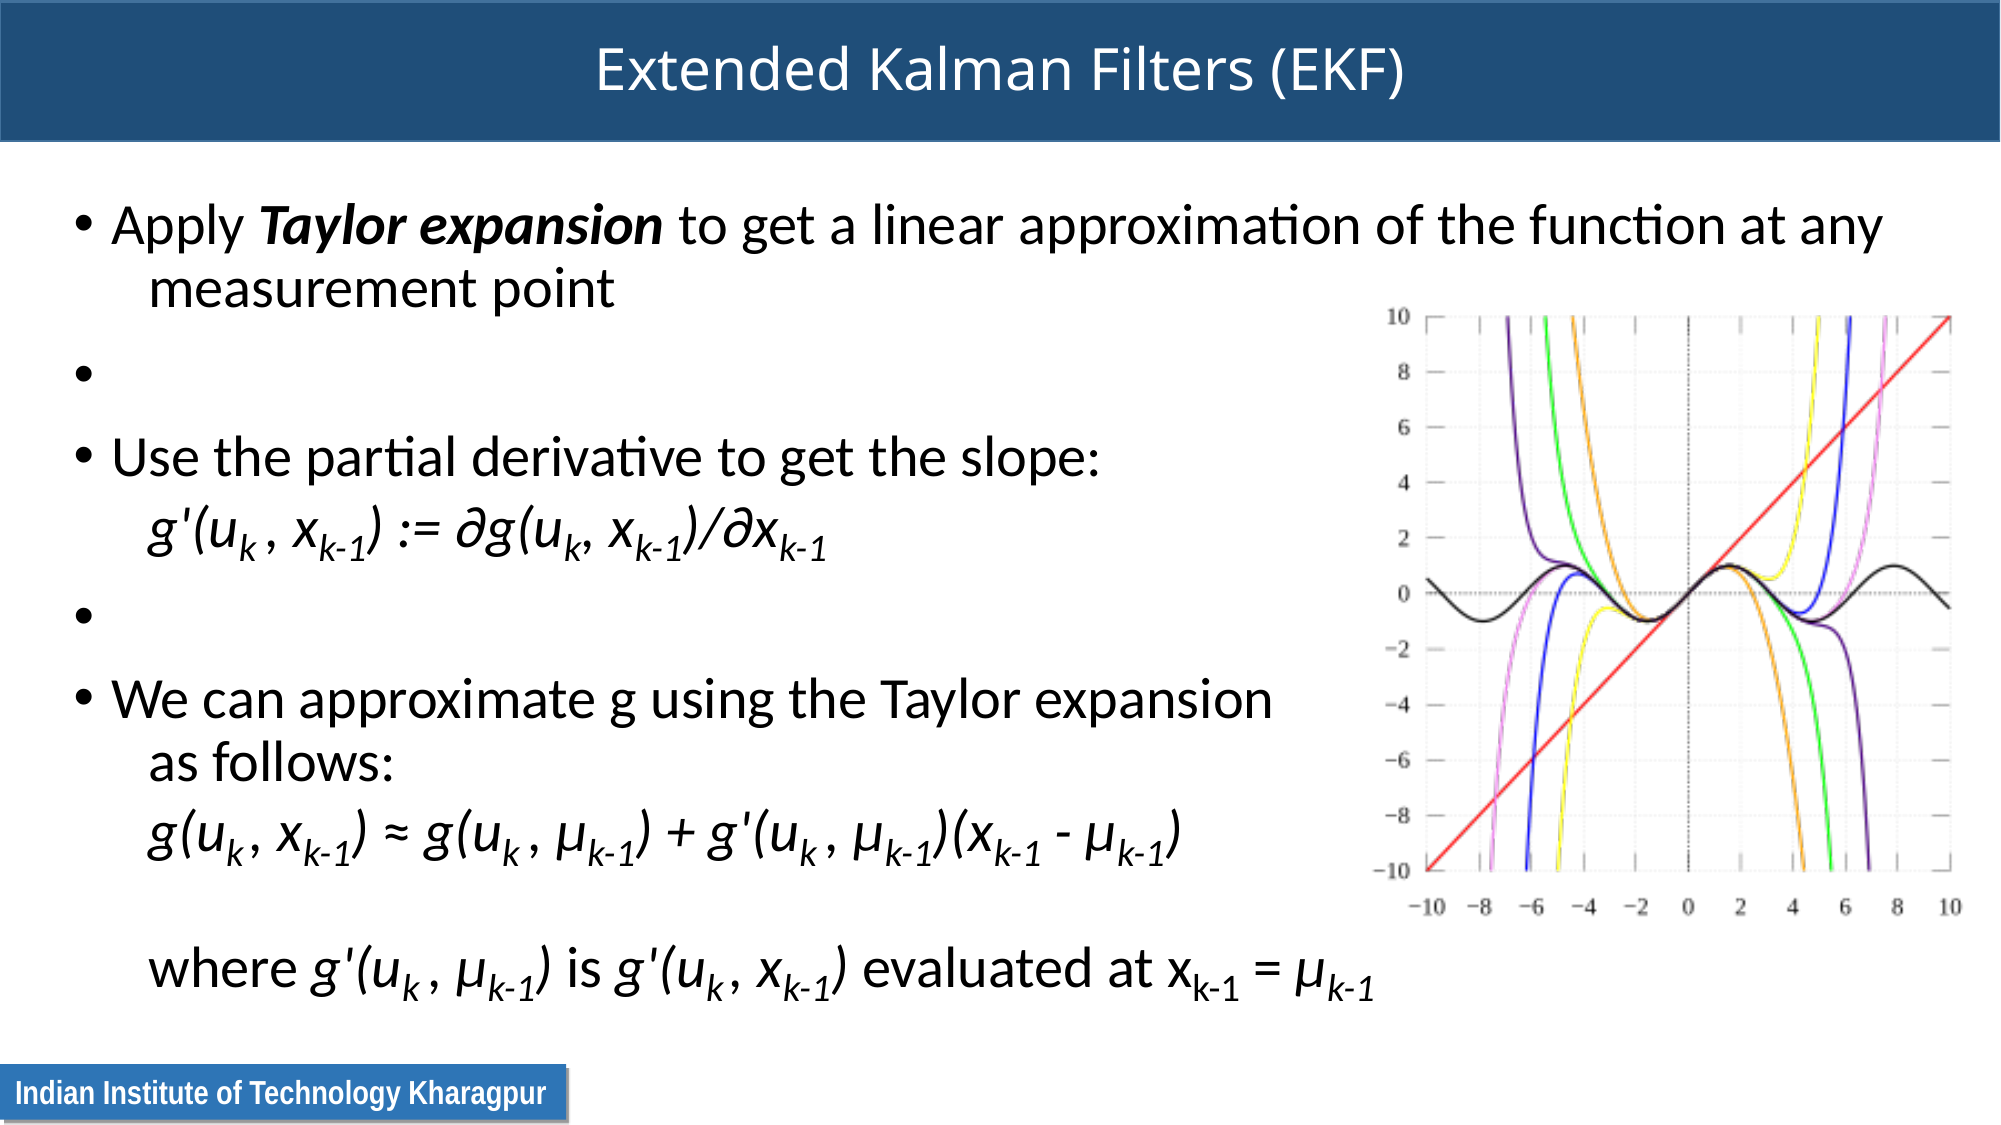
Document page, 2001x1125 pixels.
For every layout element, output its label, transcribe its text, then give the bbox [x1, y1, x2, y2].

title Extended Kalman Filters (EKF) [0, 1, 2000, 141]
picture [1335, 281, 2000, 944]
list Apply Taylor expansion to get a linear approximation of the function at any measurement point Use the partial derivative to get the slope: g'(uk , xk-1) := ∂g(uk, xk-1)/∂xk-1 We can approximate g using the Taylor expansion as follows: g(uk , xk-1) ≈ g(uk , μk-1) + g'(uk , μk-1)(xk-1 - μk-1) where g'(uk , μk-1) is g'(uk , xk-1) evaluated at xk-1 = μk-1 [58, 186, 1954, 1065]
